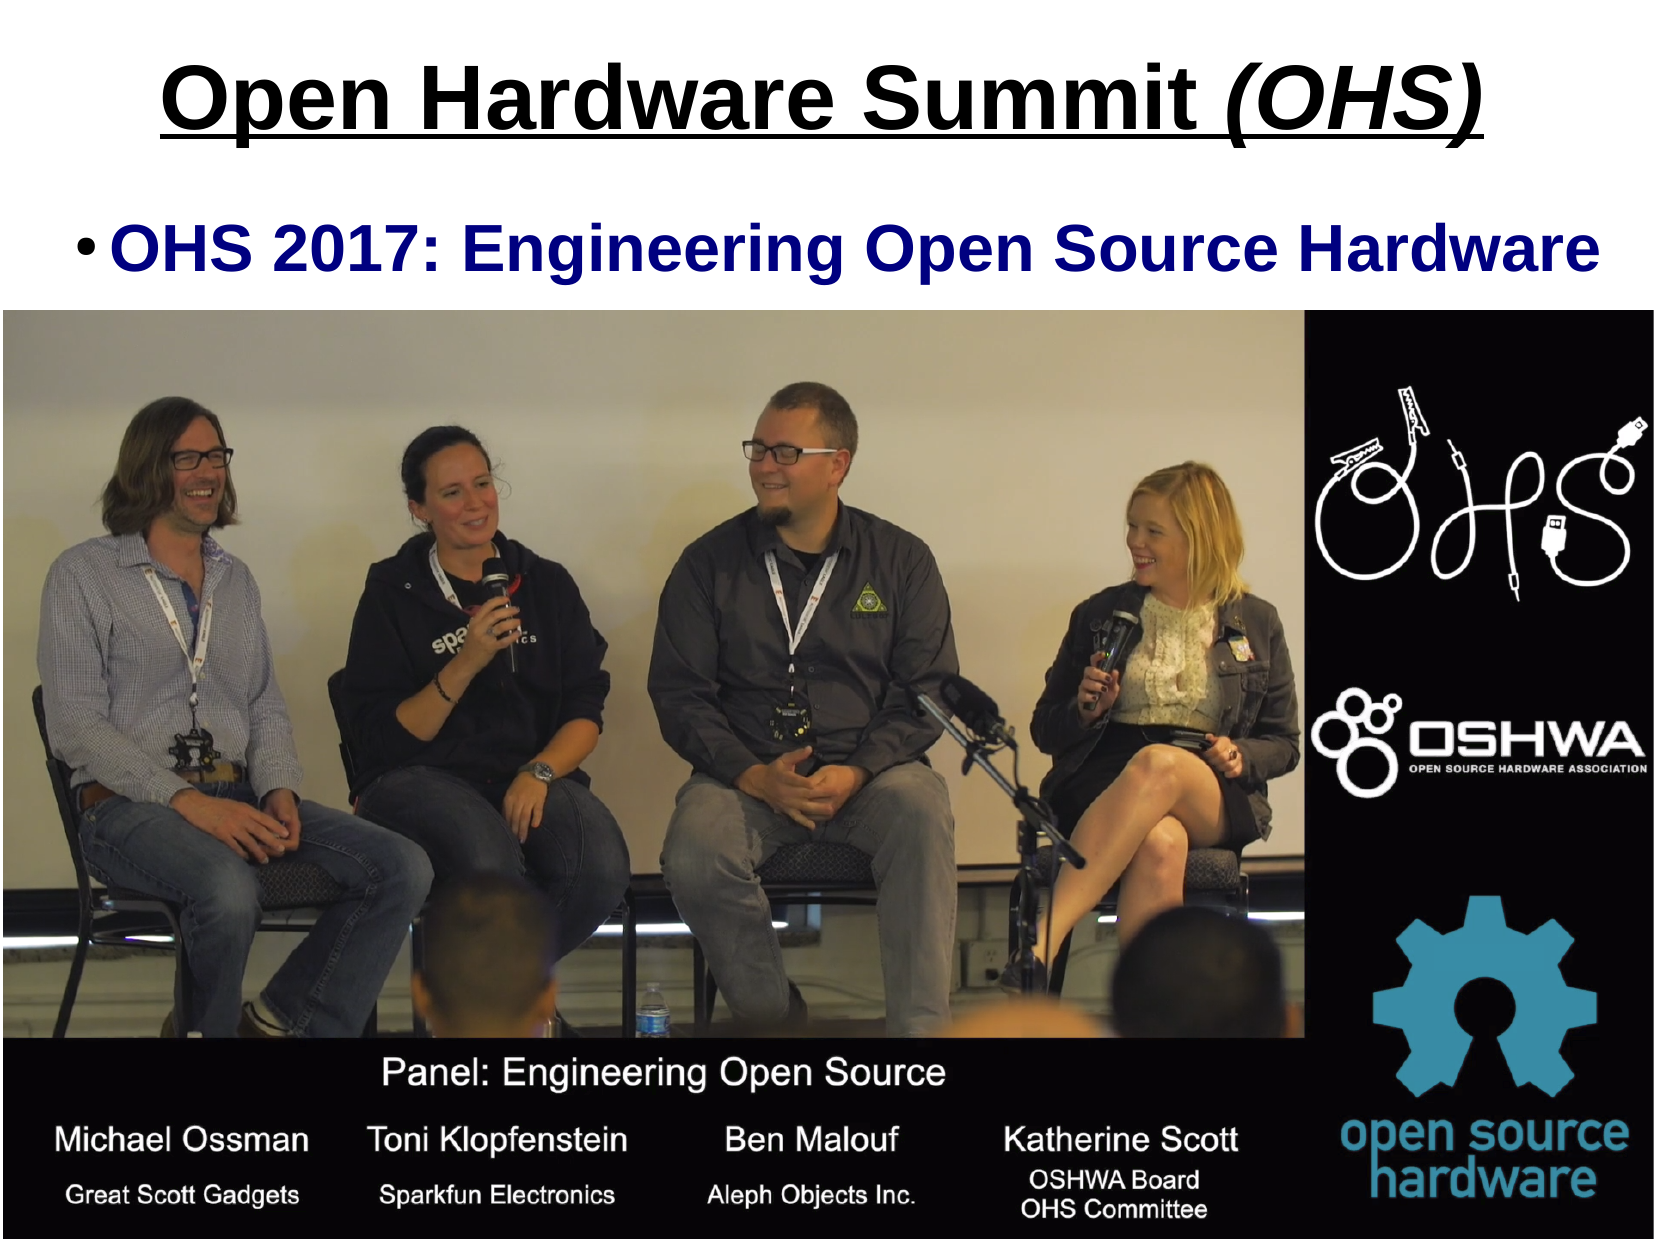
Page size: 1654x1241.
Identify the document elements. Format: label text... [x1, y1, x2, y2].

picture [3, 310, 1654, 1239]
text_box Open Hardware Summit (OHS) [144, 39, 1500, 157]
text_box OHS 2017: Engineering Open Source Hardware [59, 203, 1654, 310]
